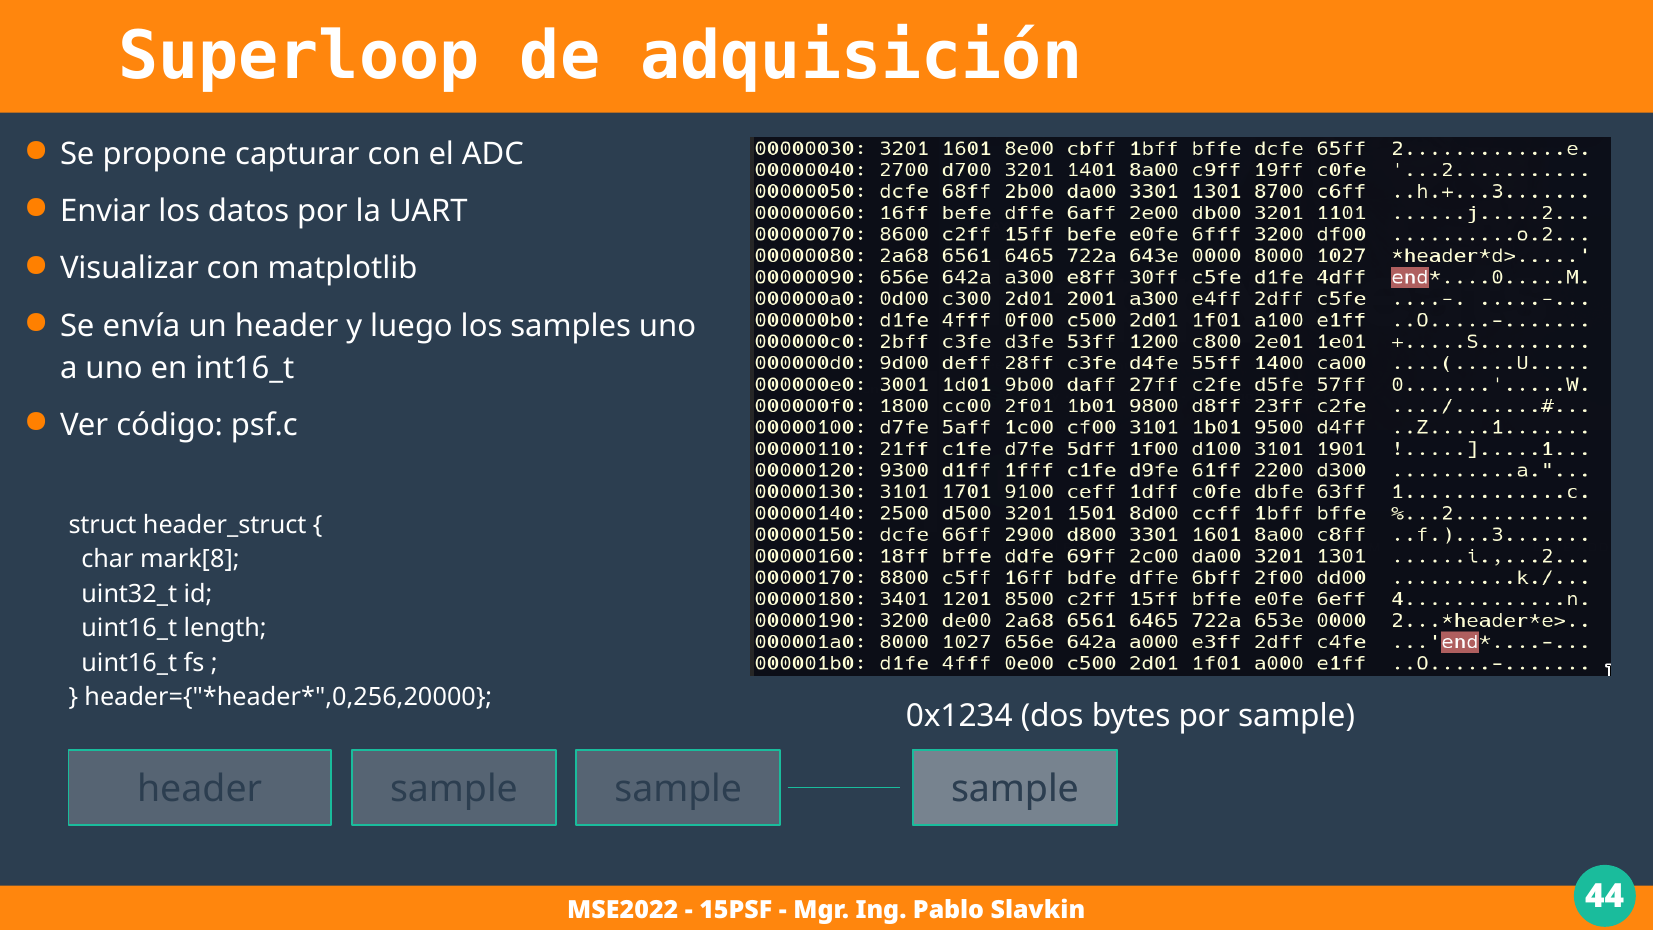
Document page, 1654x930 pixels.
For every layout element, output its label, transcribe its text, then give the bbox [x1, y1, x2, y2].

list Se propone capturar con el ADC Enviar los datos por la UART Visualizar con matplotlib Se envía un header y luego los samples uno a uno en int16_t Ver código: psf.c [11, 131, 713, 450]
title Superloop de adquisición [118, 16, 1653, 113]
picture [750, 137, 1611, 677]
text_box sample [912, 762, 1117, 826]
text_box header [68, 750, 331, 826]
list struct header_struct { char mark[8]; uint32_t id; uint16_t length; uint16_t fs ; } header={"*header*",0,256,20000}; [68, 506, 732, 788]
text_box sample [351, 750, 556, 826]
list 0x1234 (dos bytes por sample) [905, 692, 1364, 762]
text_box sample [576, 750, 781, 826]
